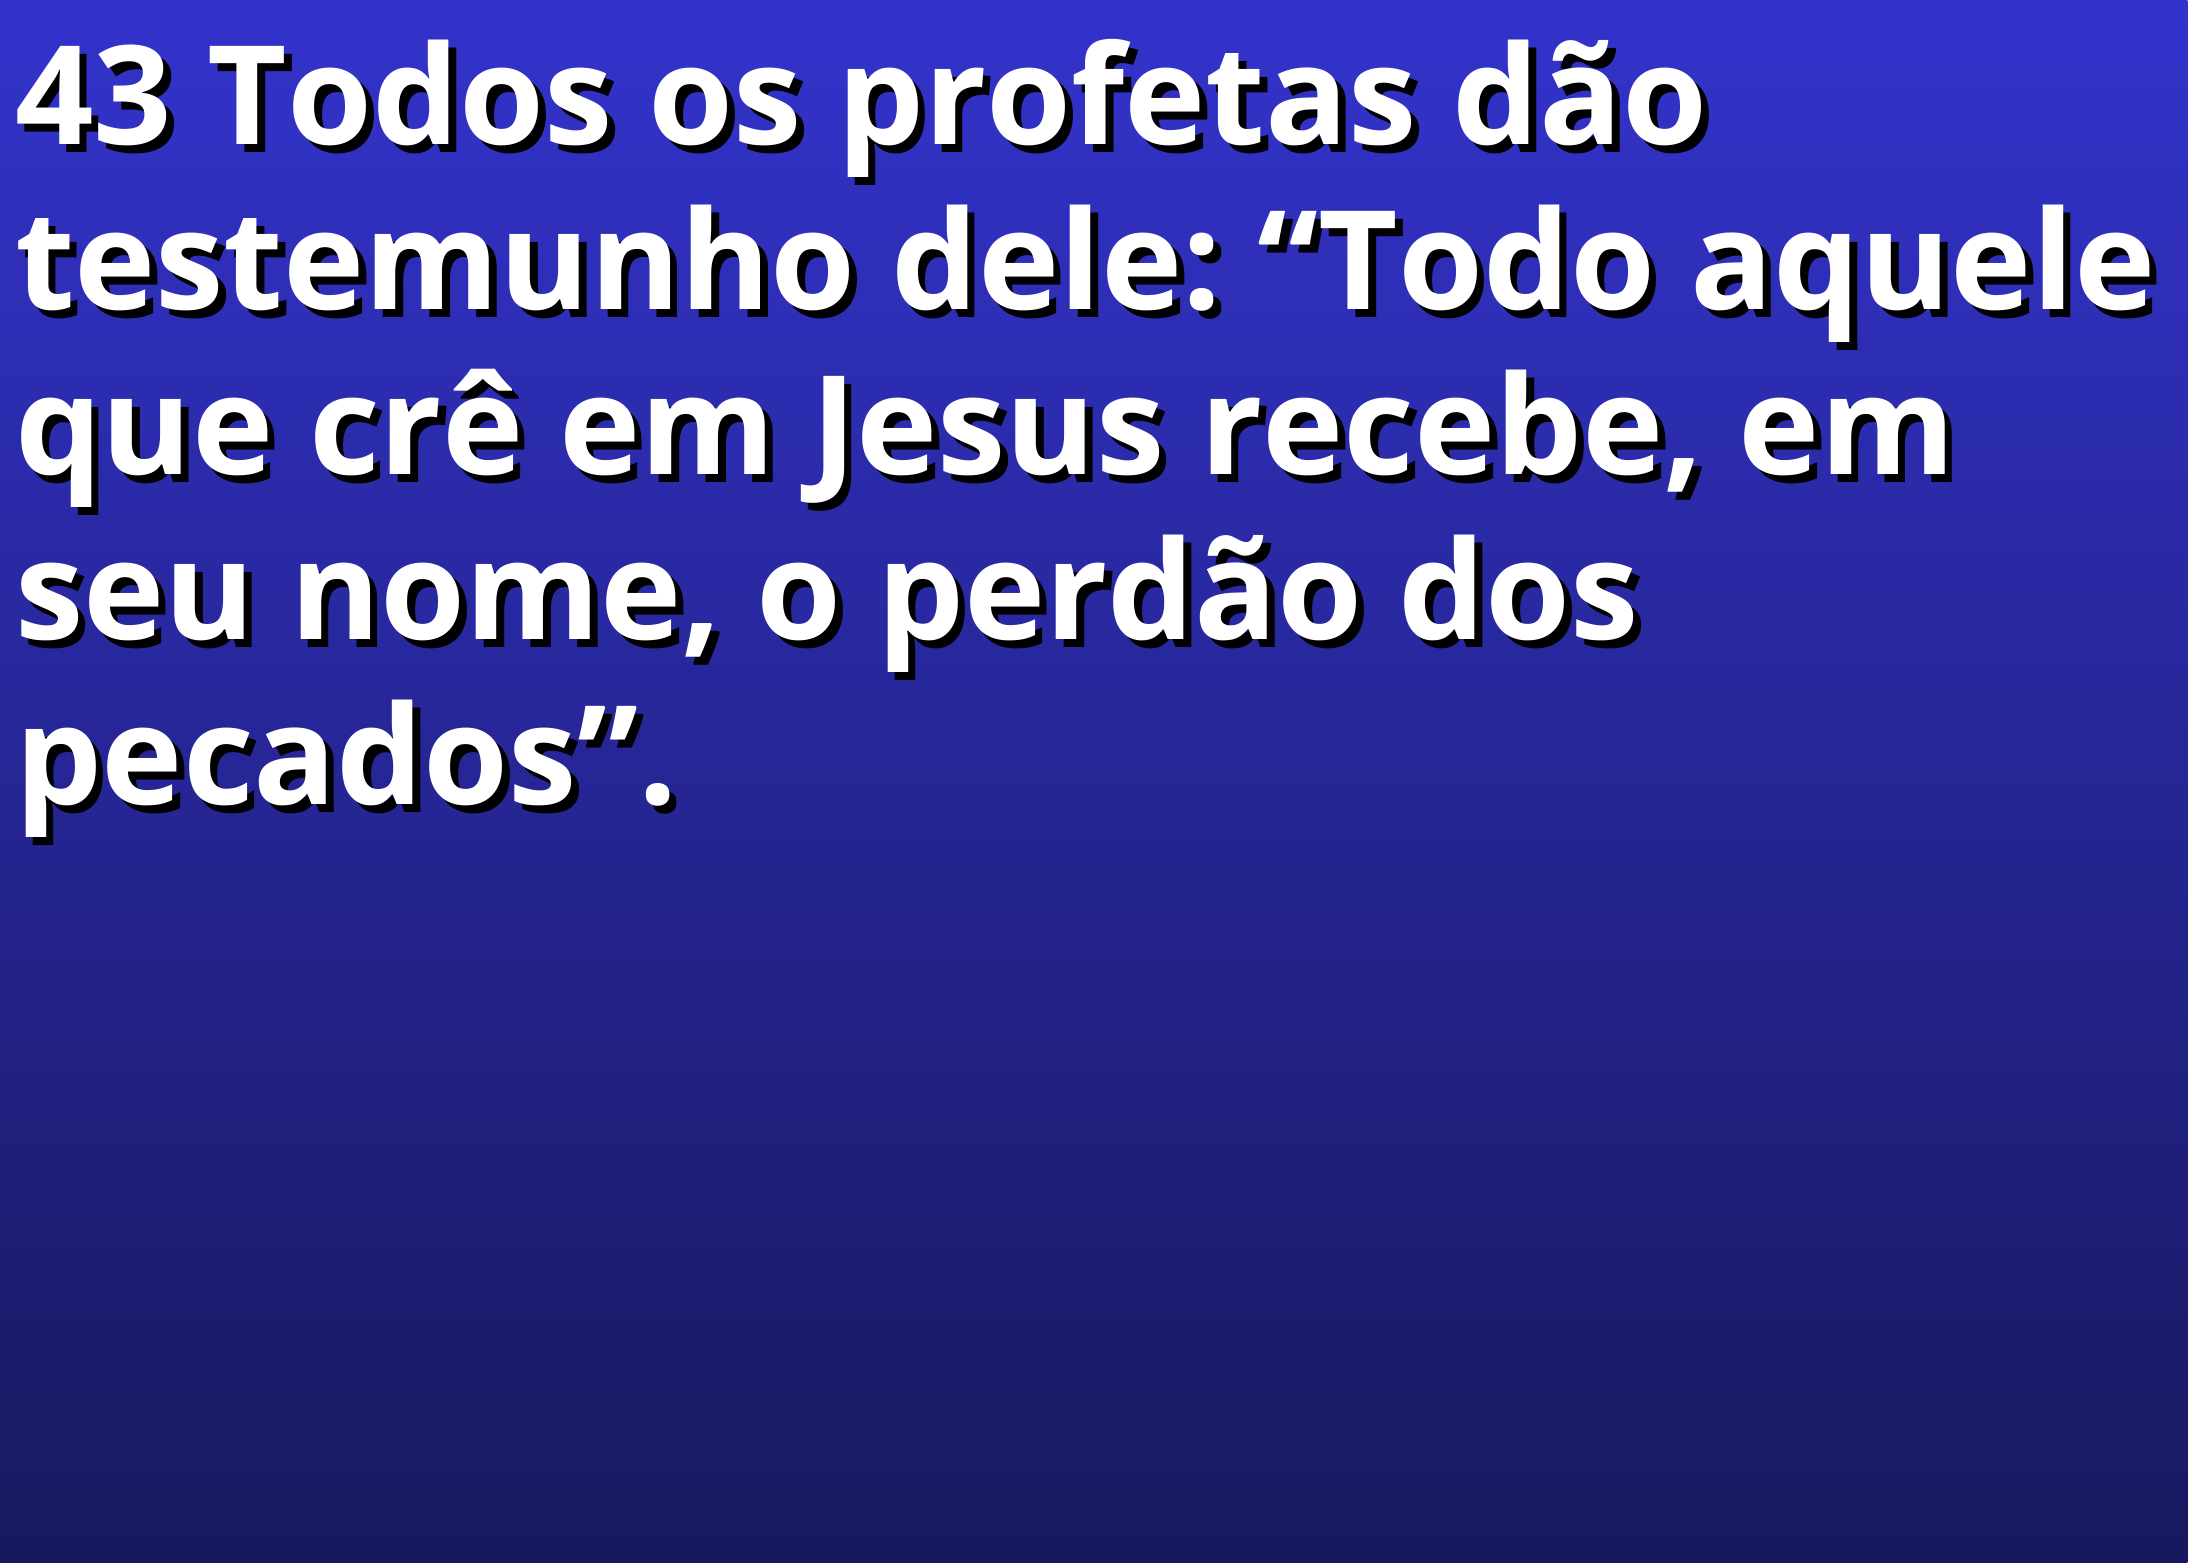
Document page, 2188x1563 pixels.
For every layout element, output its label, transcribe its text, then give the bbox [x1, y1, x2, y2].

text_box 43 Todos os profetas dão testemunho dele: “Todo aquele que crê em Jesus recebe, em seu nome, o perdão dos pecados”. [0, 0, 2188, 1170]
